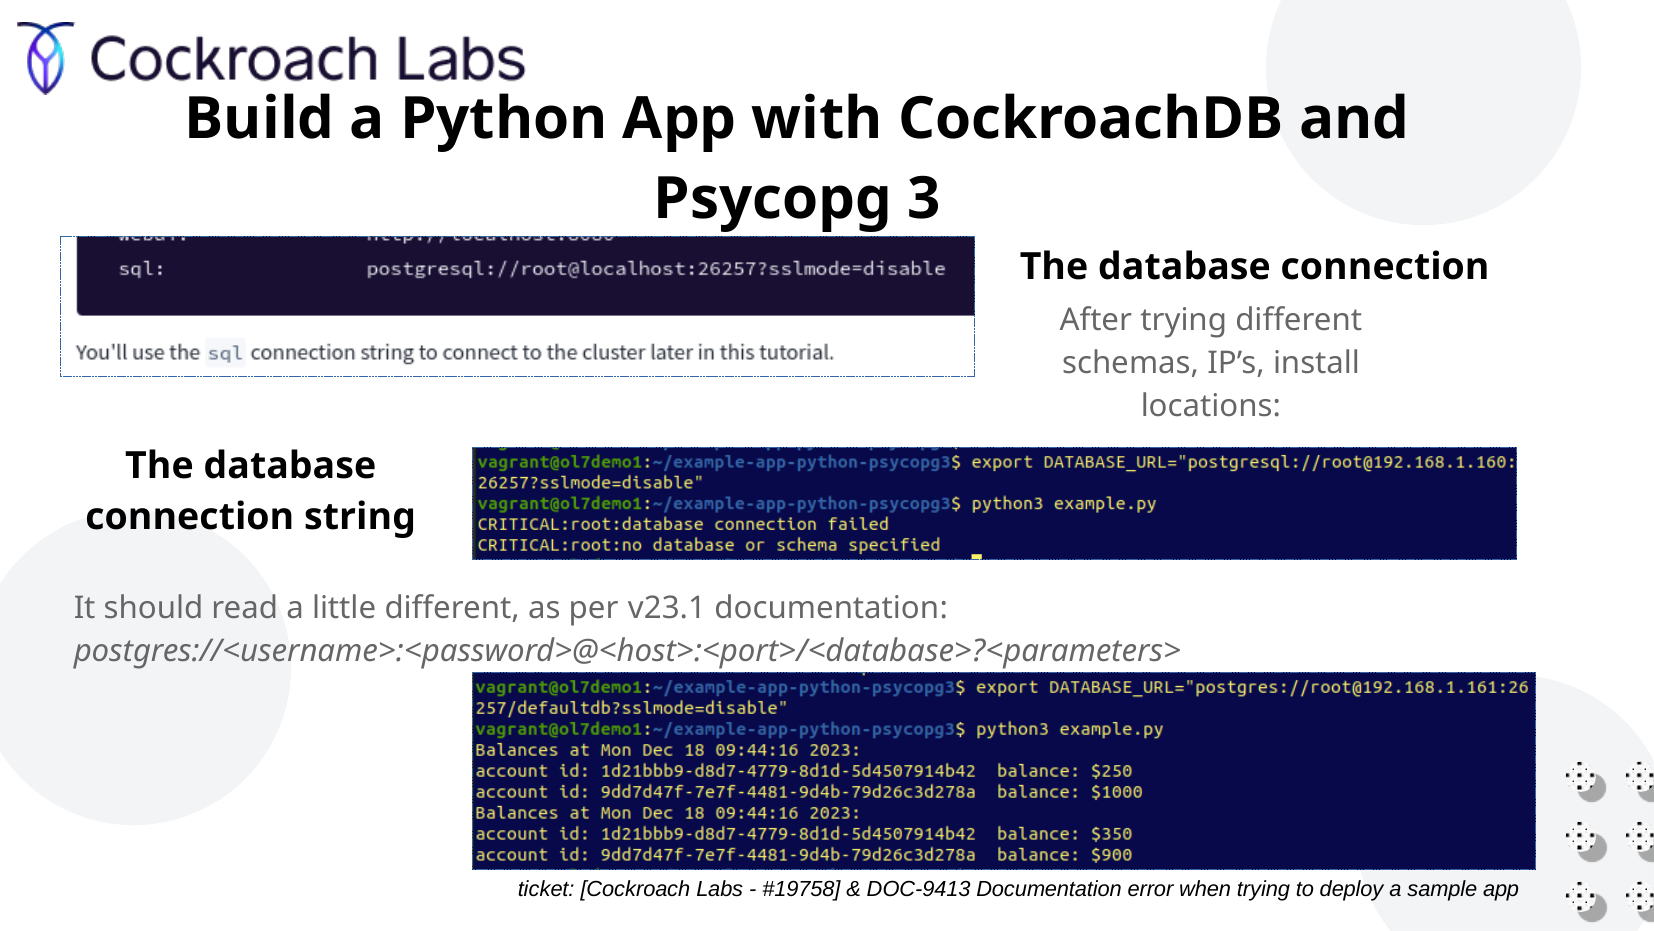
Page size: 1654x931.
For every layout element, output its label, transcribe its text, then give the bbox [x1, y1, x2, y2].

text_box Build a Python App with CockroachDB and Psycopg 3 [118, 46, 1477, 236]
text_box ticket: [Cockroach Labs - #19758] & DOC-9413 Documentation error when trying to deploy a sample app [472, 869, 1536, 914]
picture [60, 236, 975, 377]
picture [1625, 821, 1654, 852]
text_box It should read a little different, as per v23.1 documentation: postgres://<username>:<password>@<host>:<port>/<database>?<parameters> [59, 577, 1477, 774]
text_box The database connection string [59, 431, 443, 577]
text_box The database connection [974, 232, 1536, 291]
picture [1625, 761, 1654, 792]
picture [1625, 881, 1654, 912]
picture [1565, 881, 1596, 912]
text_box After trying different schemas, IP’s, install locations: [975, 289, 1447, 414]
picture [1565, 821, 1596, 852]
picture [472, 672, 1536, 869]
picture [1565, 761, 1596, 792]
picture [17, 22, 526, 95]
picture [472, 447, 1517, 560]
